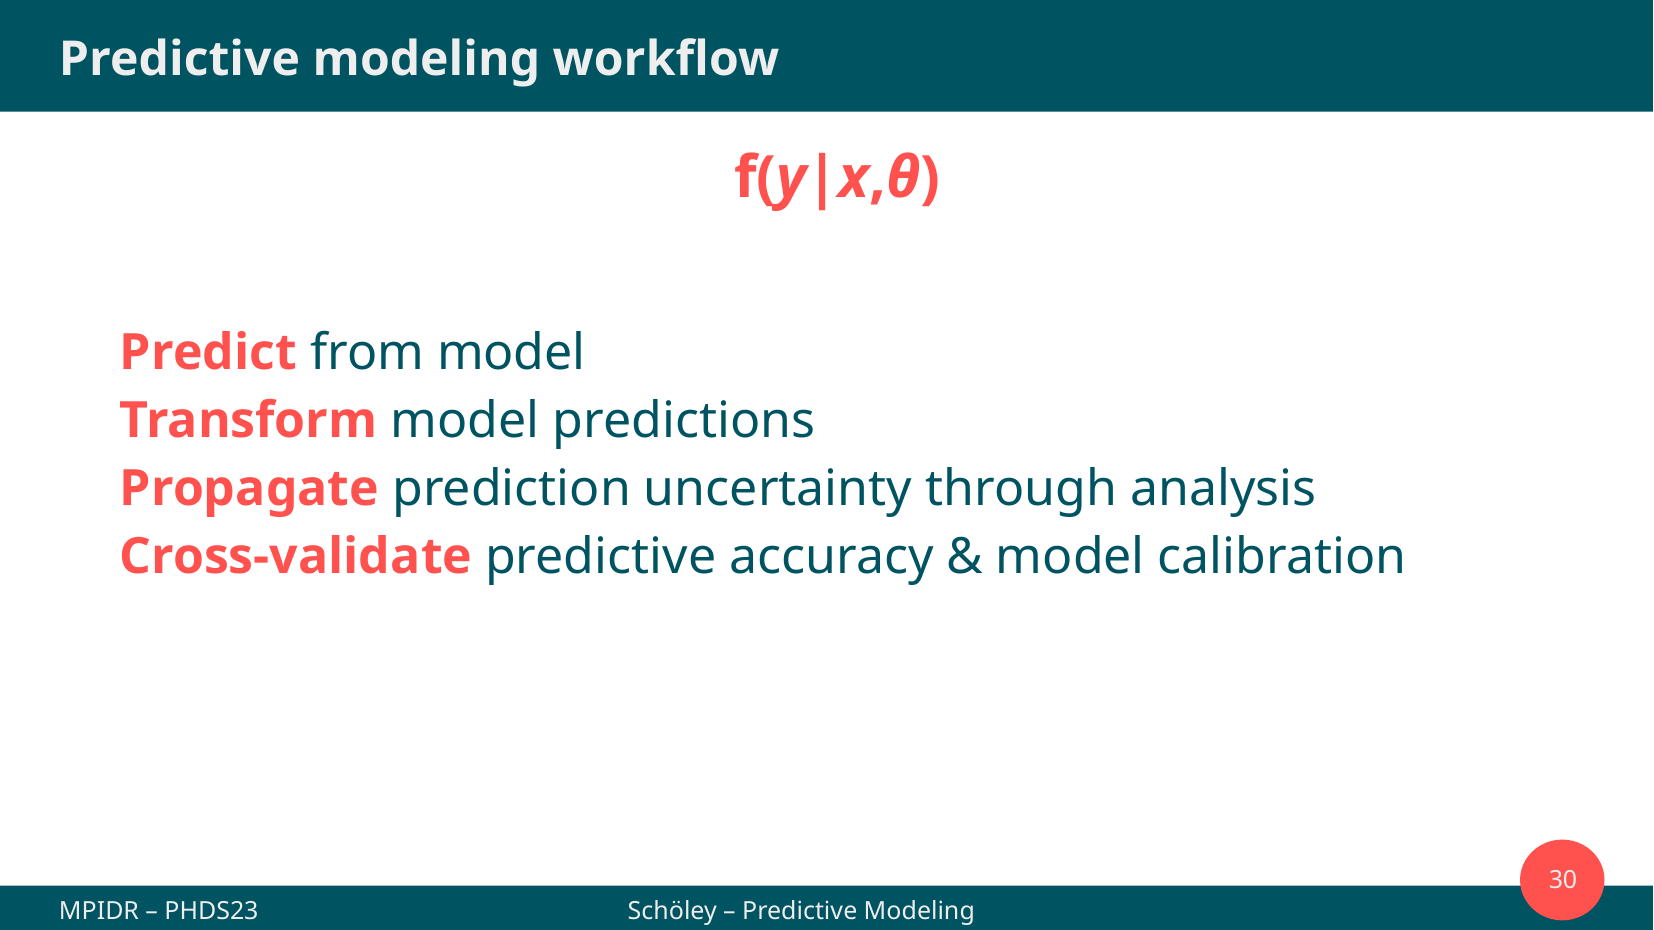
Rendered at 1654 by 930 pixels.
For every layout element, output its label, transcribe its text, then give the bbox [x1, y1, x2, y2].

text_box f(y|x,θ) [719, 128, 931, 212]
text_box Predict from model Transform model predictions Propagate prediction uncertainty through analysis Cross-validate predictive accuracy & model calibration [105, 308, 1346, 559]
title Predictive modeling workflow [58, 0, 1594, 117]
